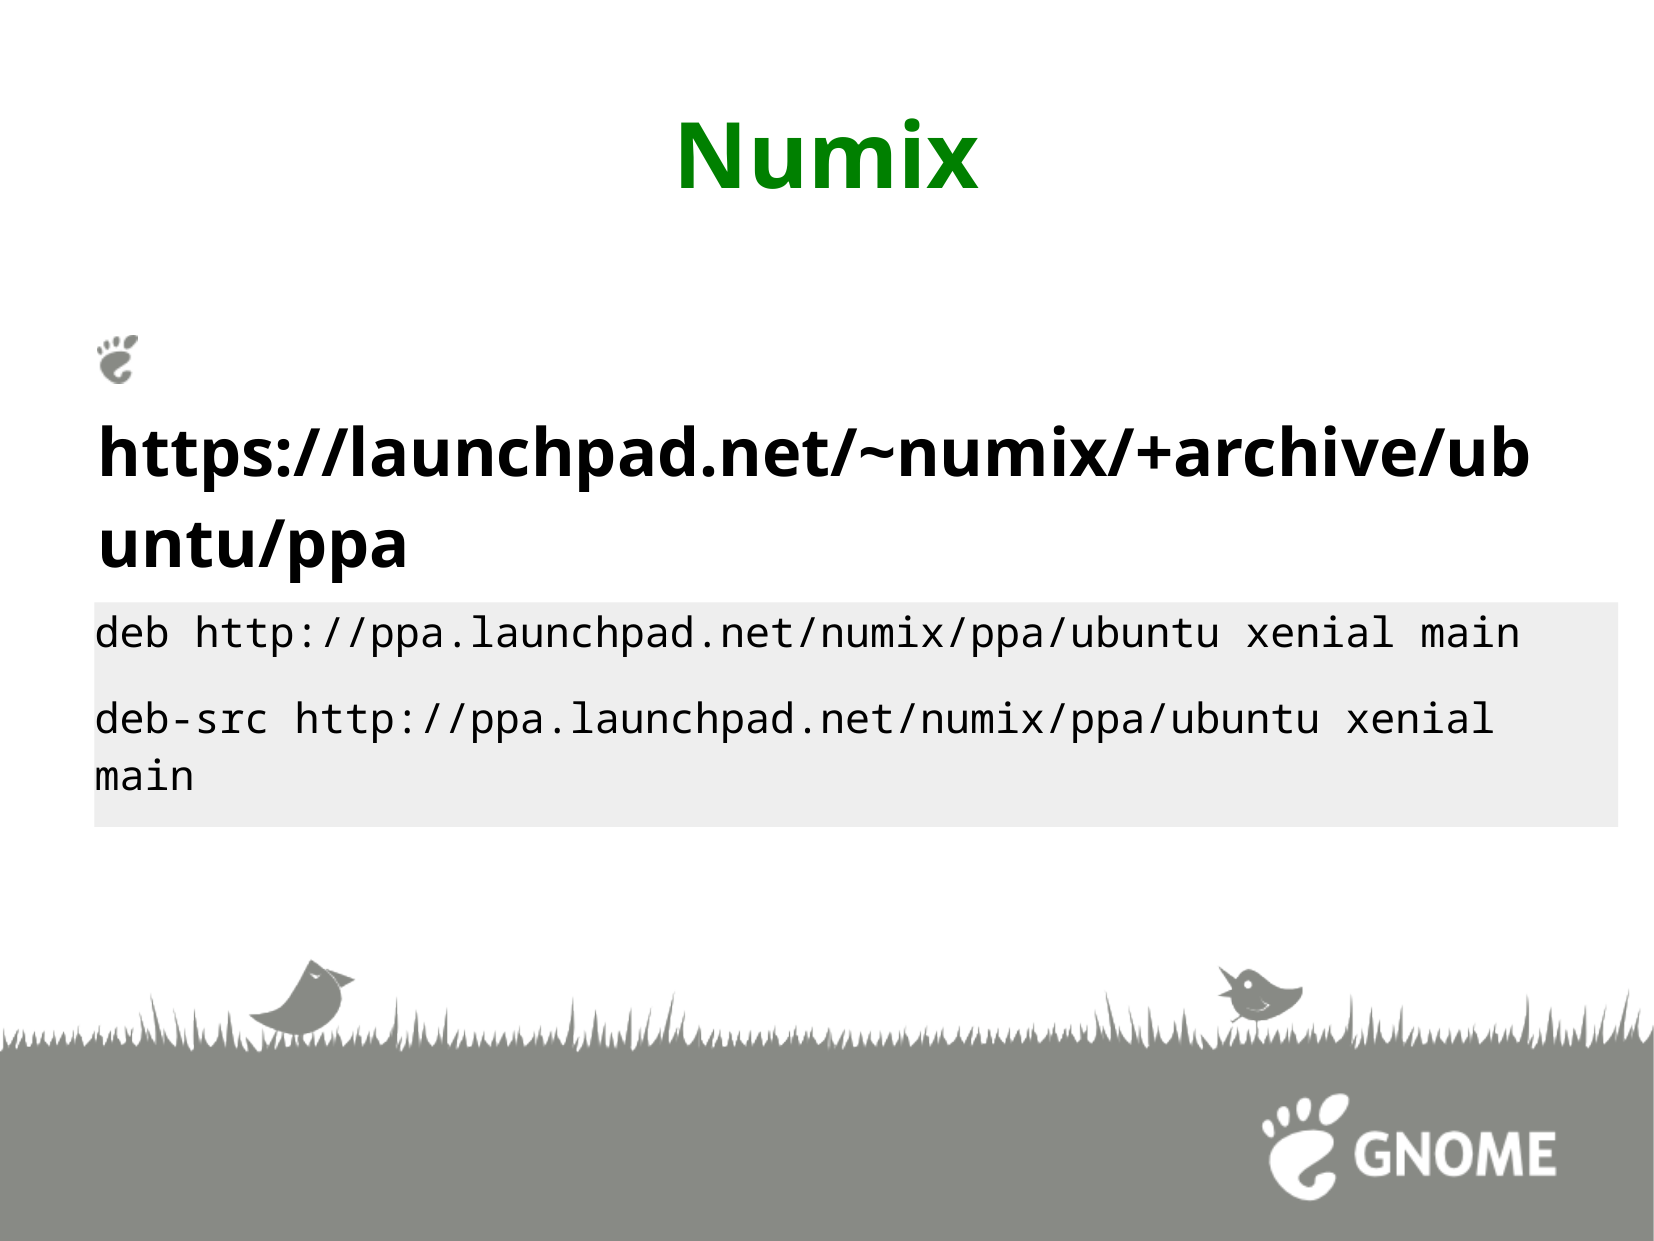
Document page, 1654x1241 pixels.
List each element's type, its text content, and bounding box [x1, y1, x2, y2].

text_box https://launchpad.net/~numix/+archive/ubuntu/ppa [83, 307, 1571, 949]
title Numix [82, 49, 1571, 257]
list deb http://ppa.launchpad.net/numix/ppa/ubuntu xenial main deb-src http://ppa.launchpad.net/numix/ppa/ubuntu xenial main [94, 602, 1619, 827]
picture [0, 0, 1654, 1241]
